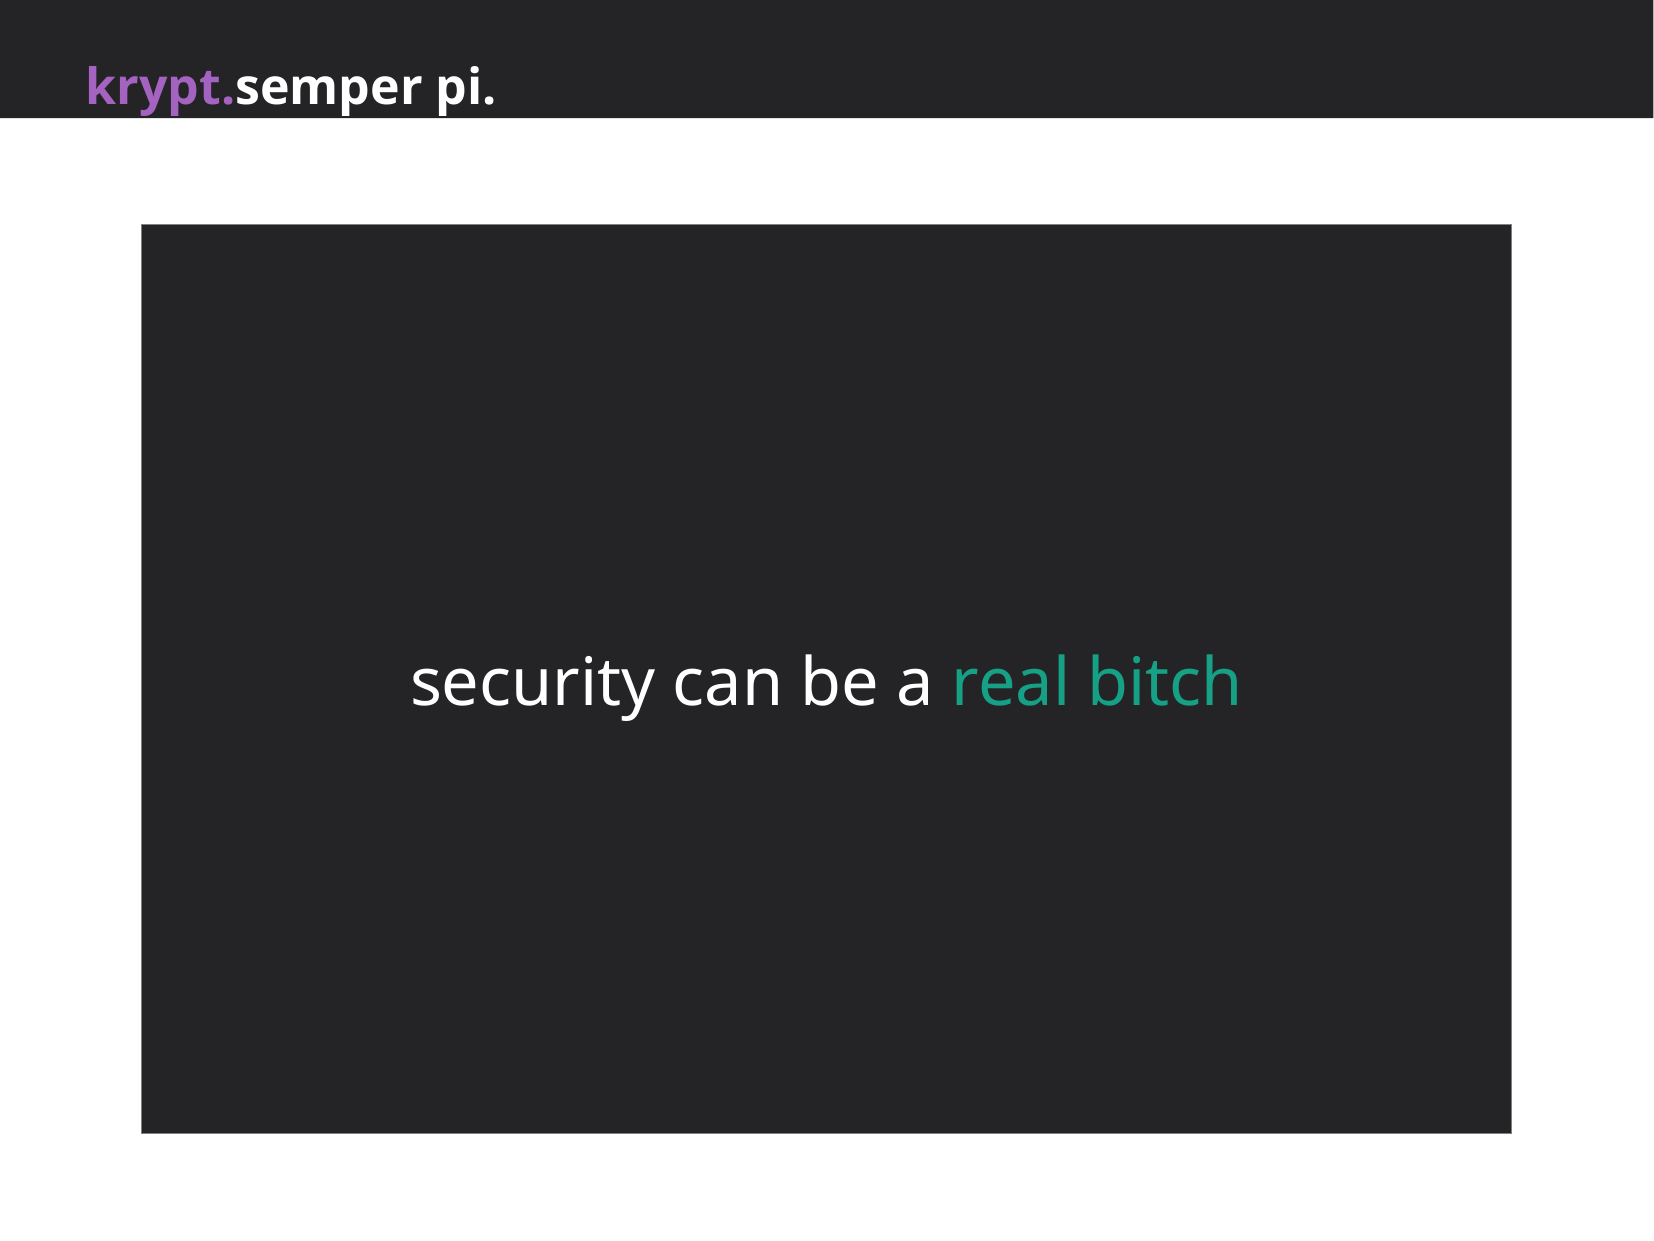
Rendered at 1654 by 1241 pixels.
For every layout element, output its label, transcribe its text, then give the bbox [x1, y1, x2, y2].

text_box [0, 0, 1654, 119]
text_box security can be a real bitch [141, 224, 1512, 1134]
text_box krypt.semper pi. [70, 43, 544, 119]
